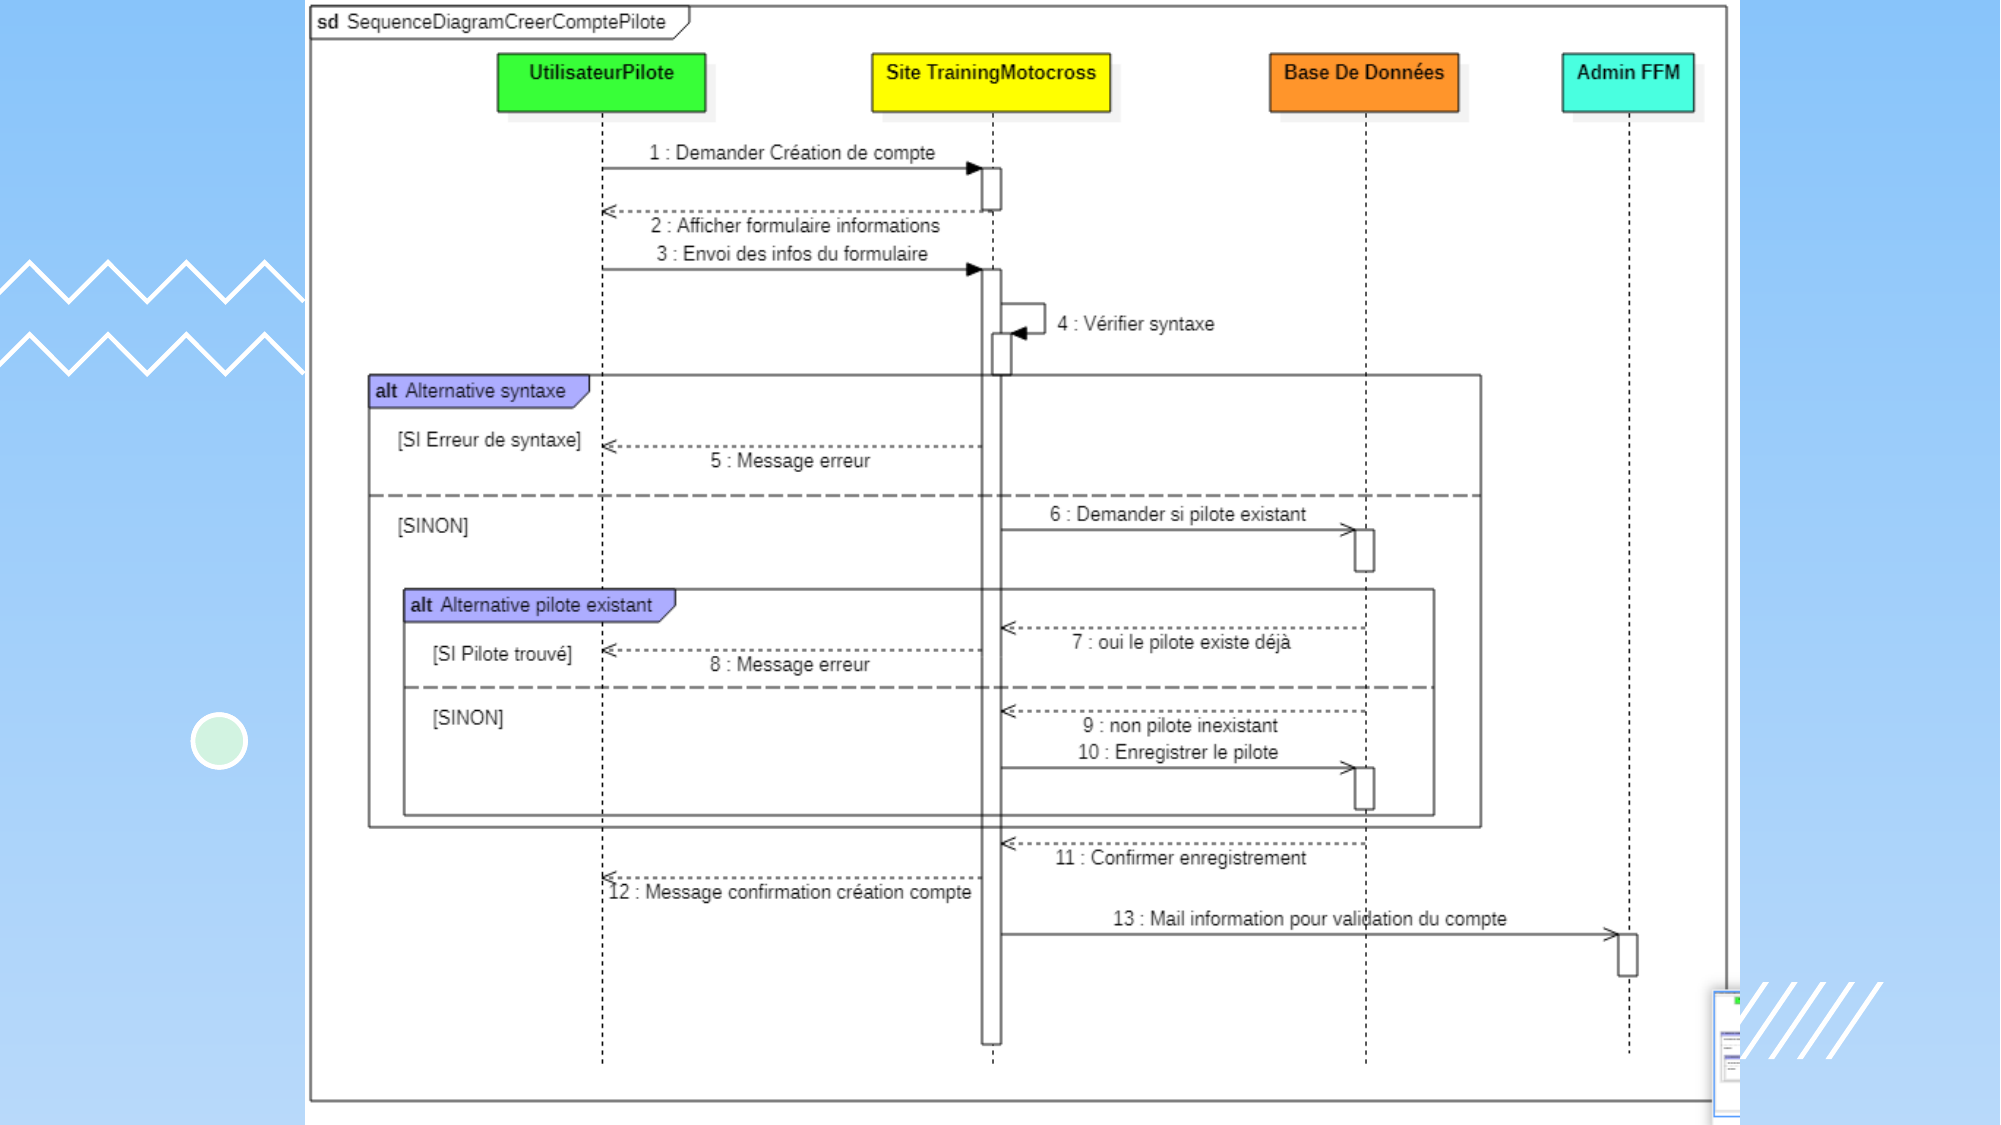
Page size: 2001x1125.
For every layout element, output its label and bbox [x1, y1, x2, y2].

picture [305, 0, 1740, 1125]
text_box [0, 0, 305, 1125]
text_box [1740, 0, 2000, 1125]
